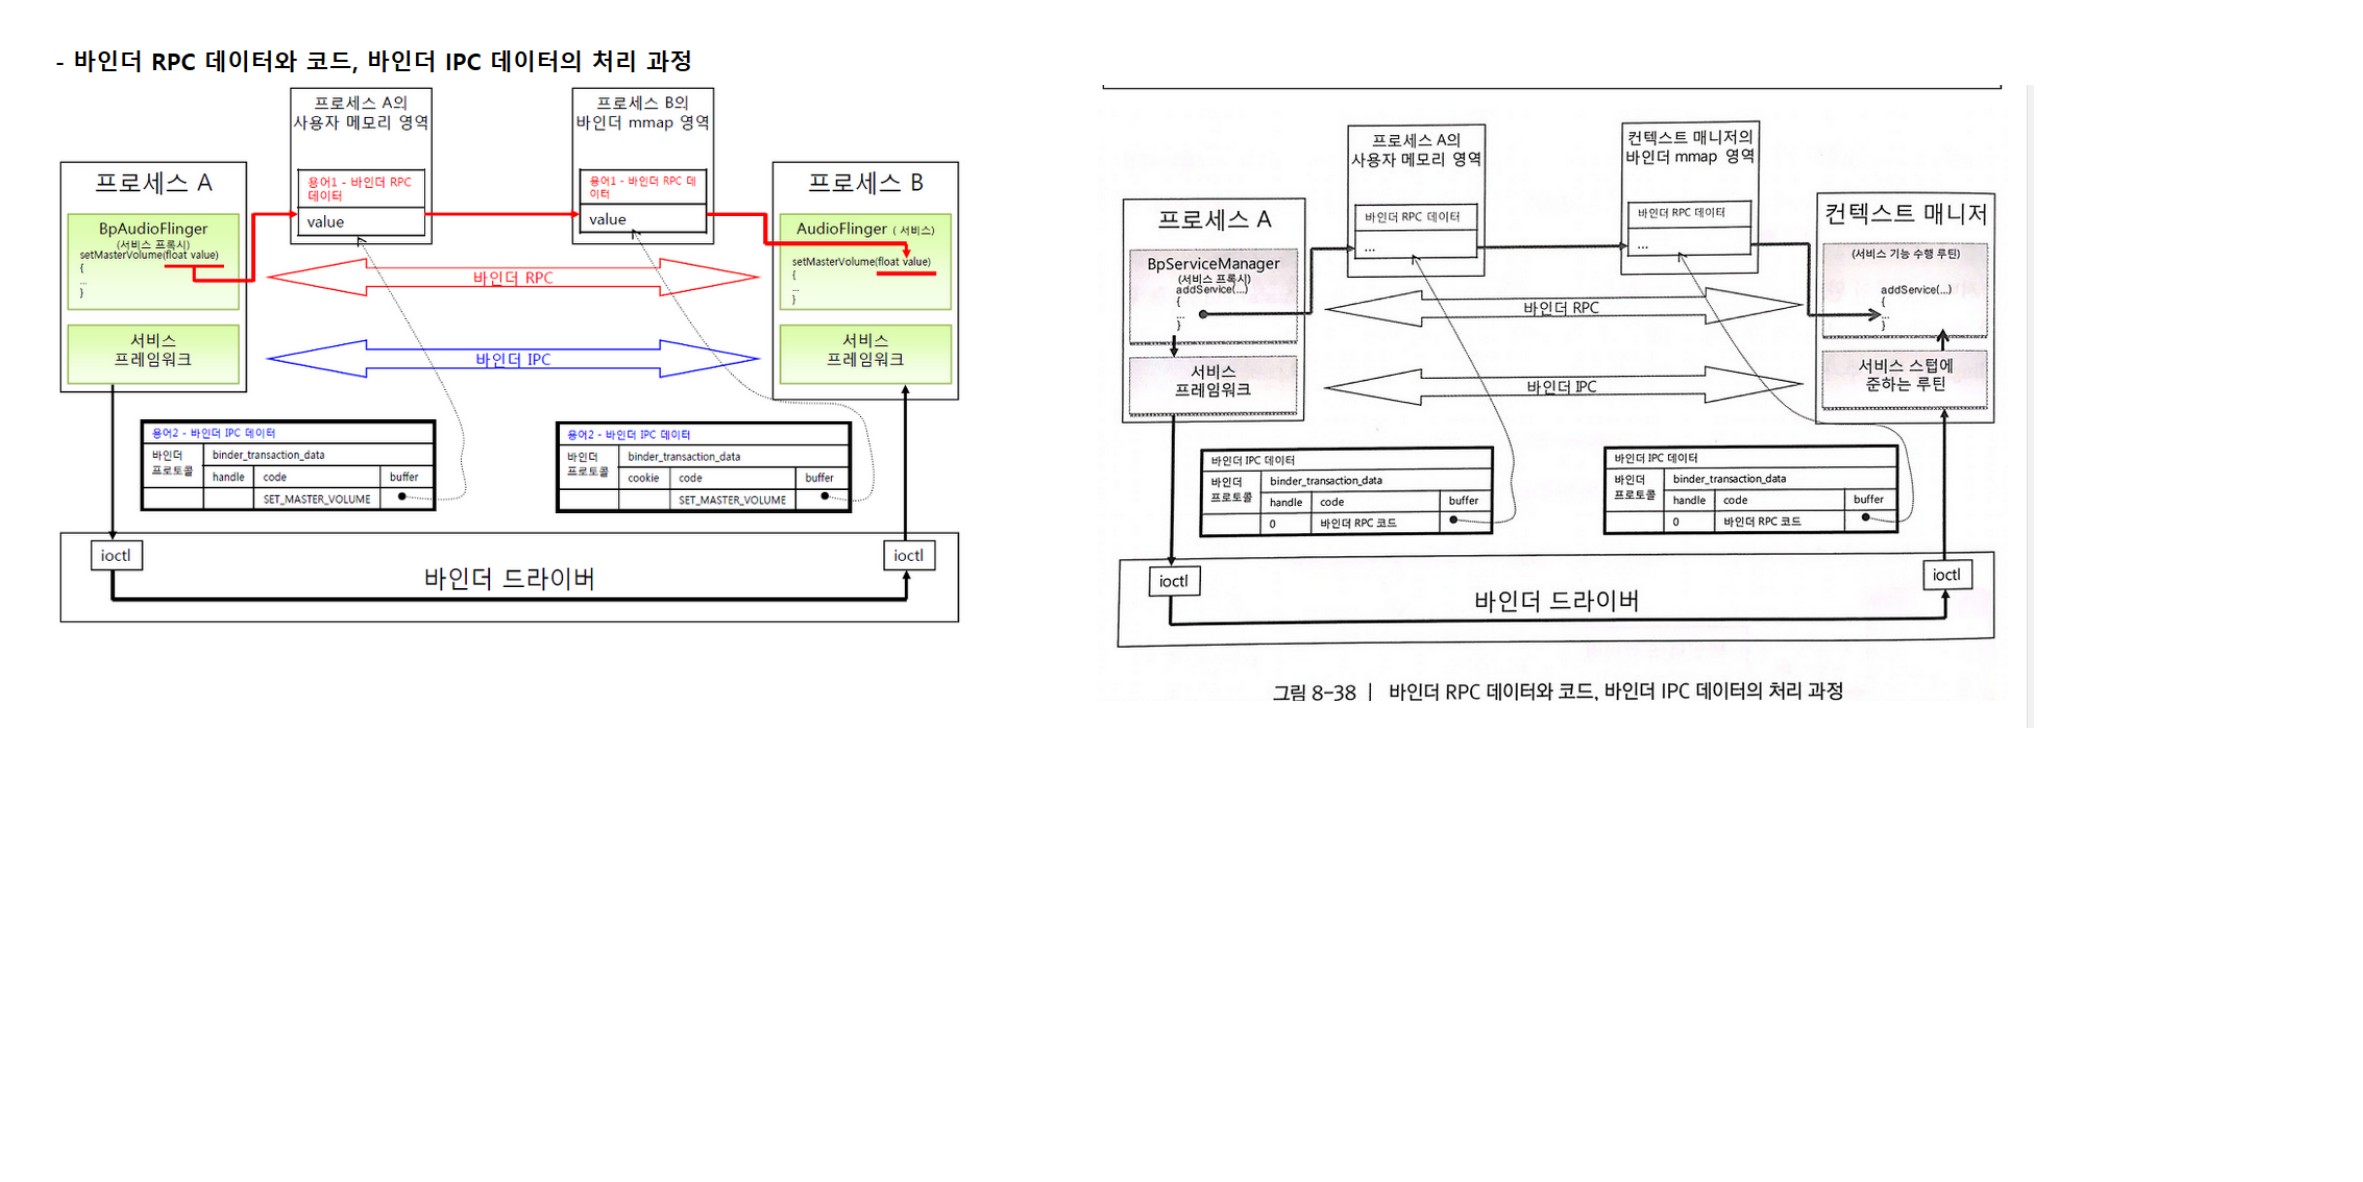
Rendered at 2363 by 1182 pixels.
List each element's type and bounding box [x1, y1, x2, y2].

picture [50, 40, 980, 638]
picture [1077, 85, 2034, 728]
